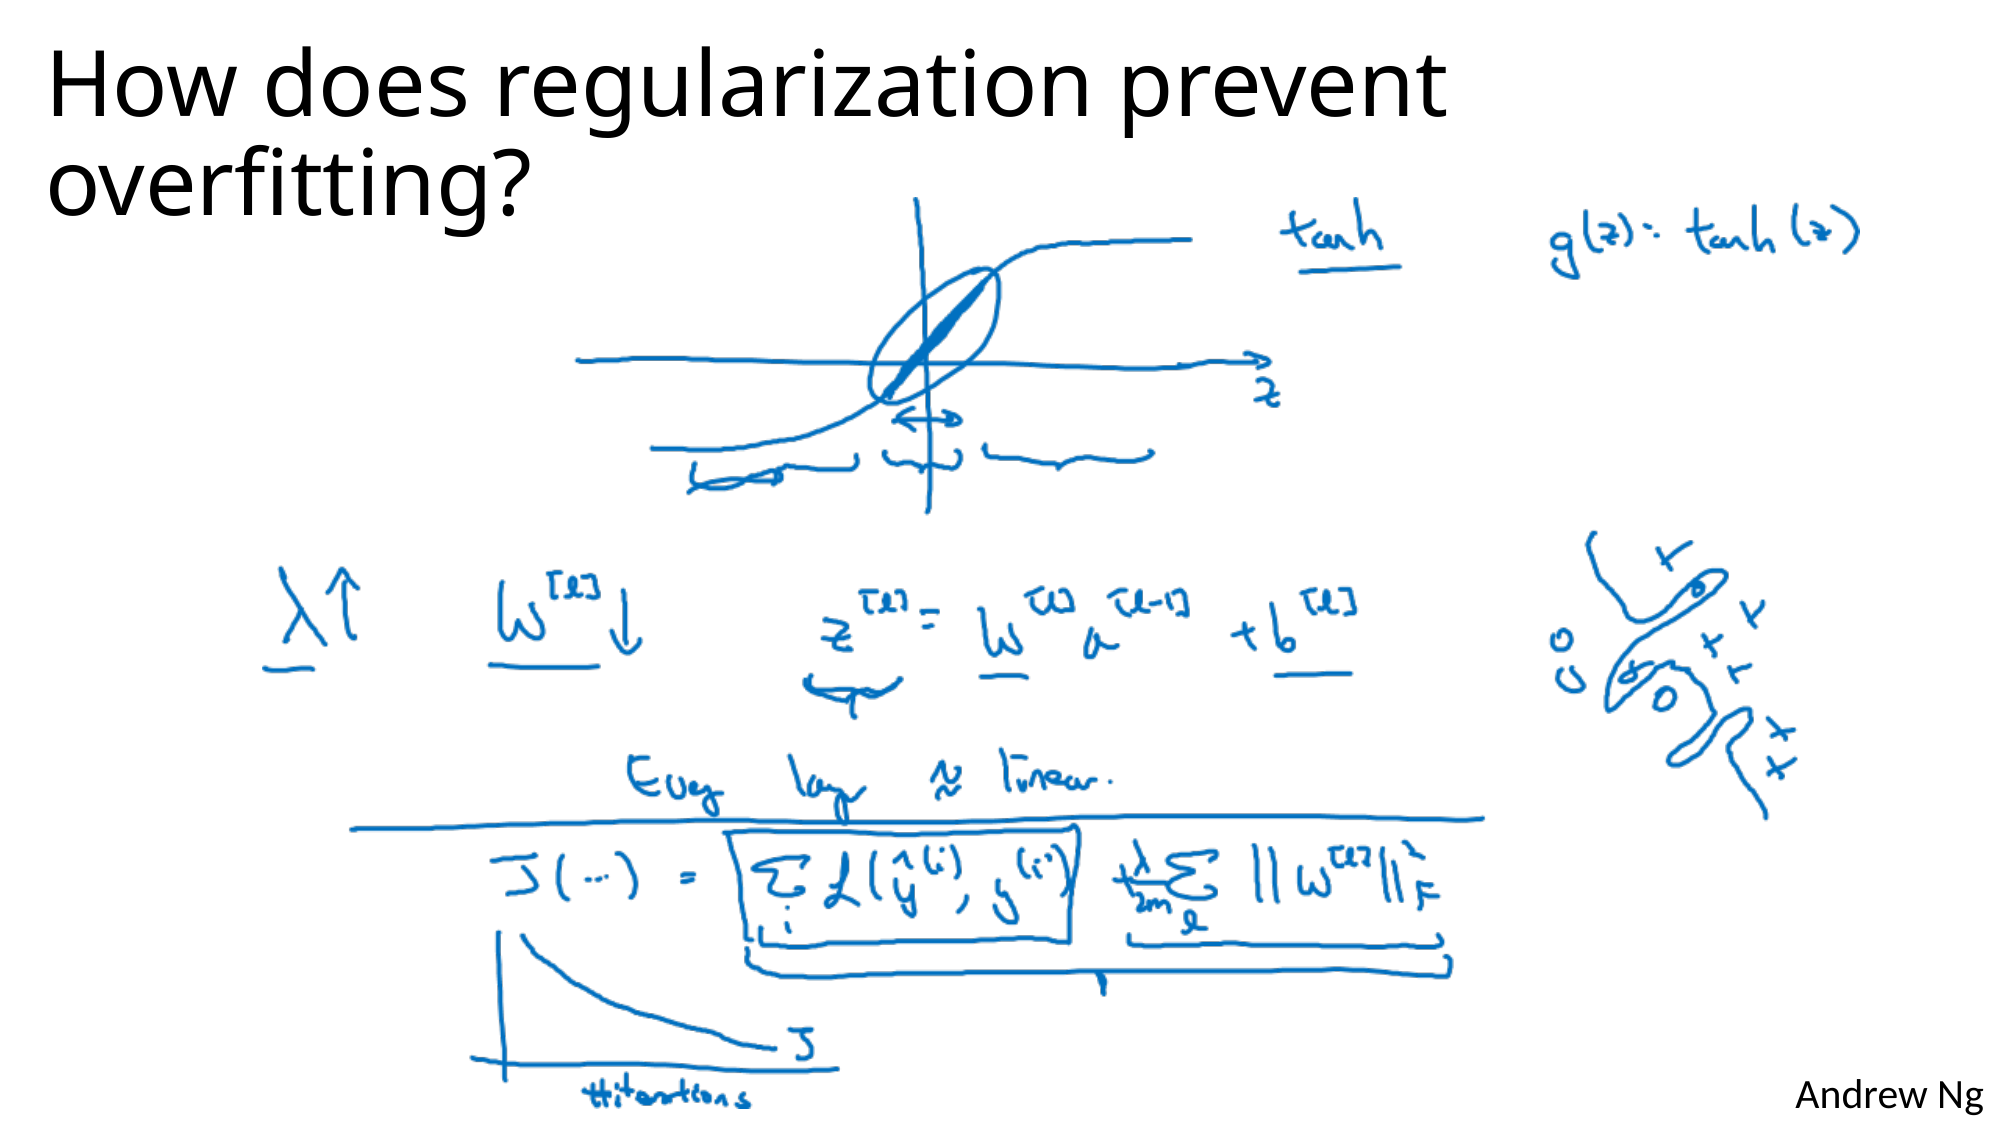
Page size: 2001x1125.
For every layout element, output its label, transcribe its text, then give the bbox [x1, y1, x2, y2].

text_box How does regularization prevent overfitting? [30, 29, 1973, 248]
picture [262, 197, 1860, 1109]
